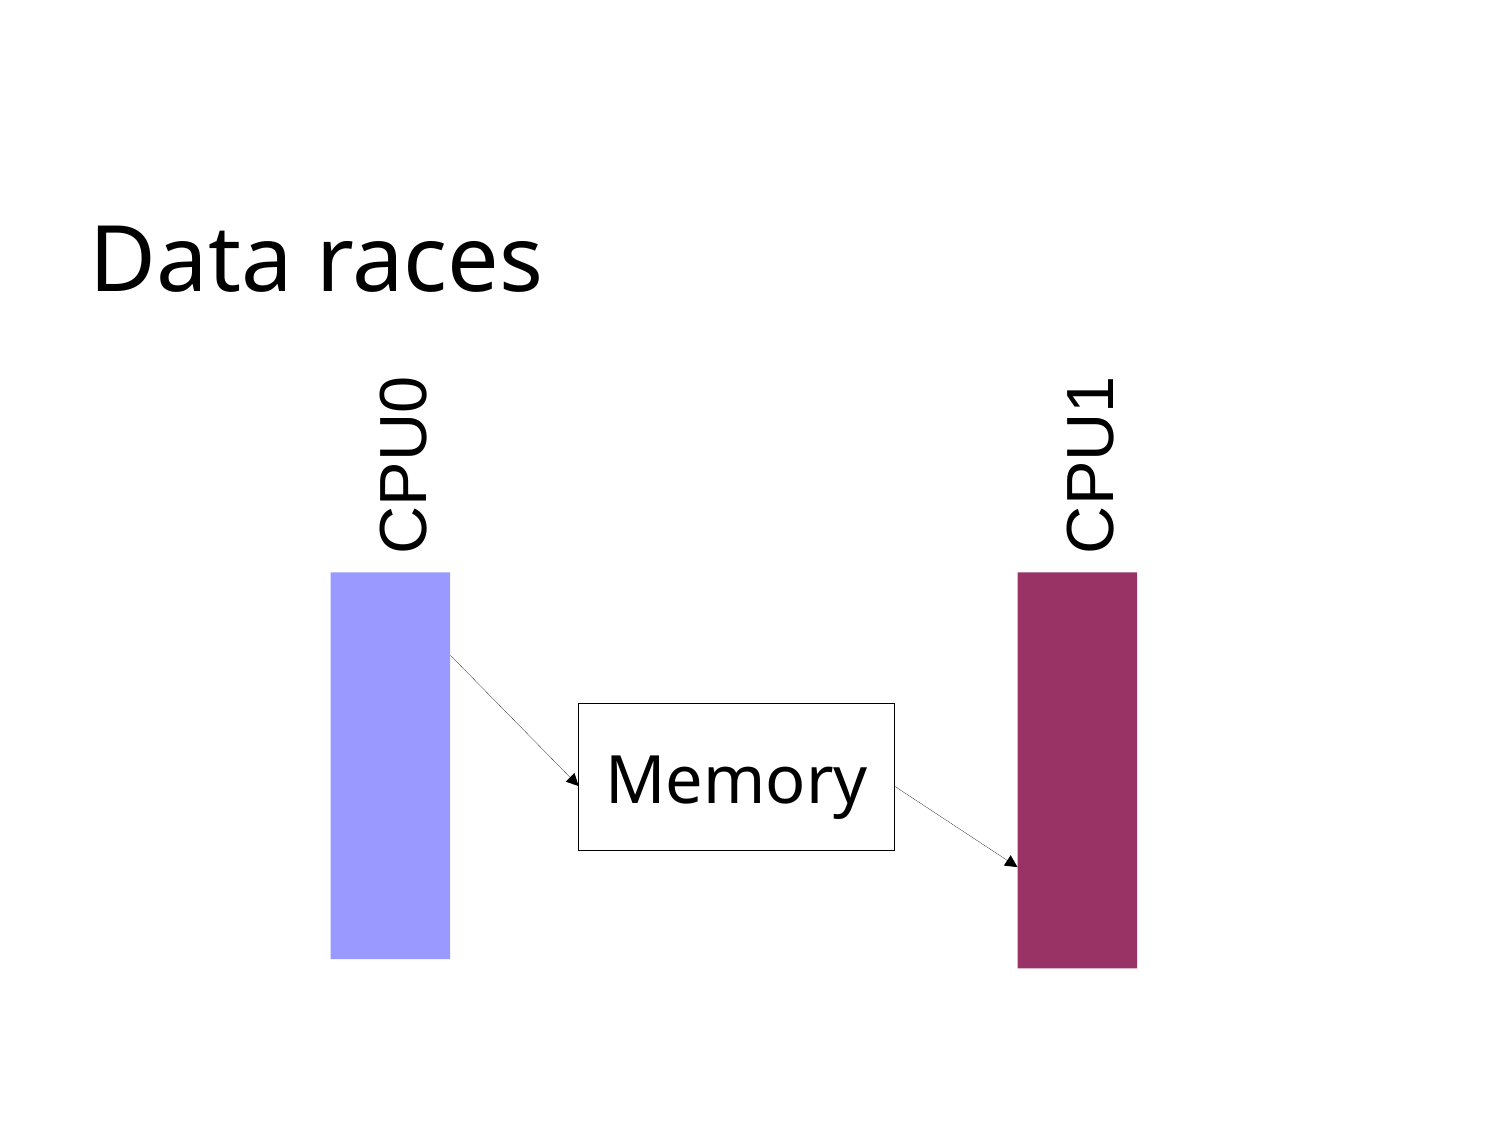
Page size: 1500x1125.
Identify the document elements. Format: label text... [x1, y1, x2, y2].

text_box [330, 572, 451, 960]
text_box CPU0 [352, 361, 443, 569]
text_box Memory [578, 703, 895, 851]
text_box Data races [75, 172, 1500, 337]
text_box [1017, 572, 1138, 969]
text_box CPU1 [1039, 361, 1130, 569]
